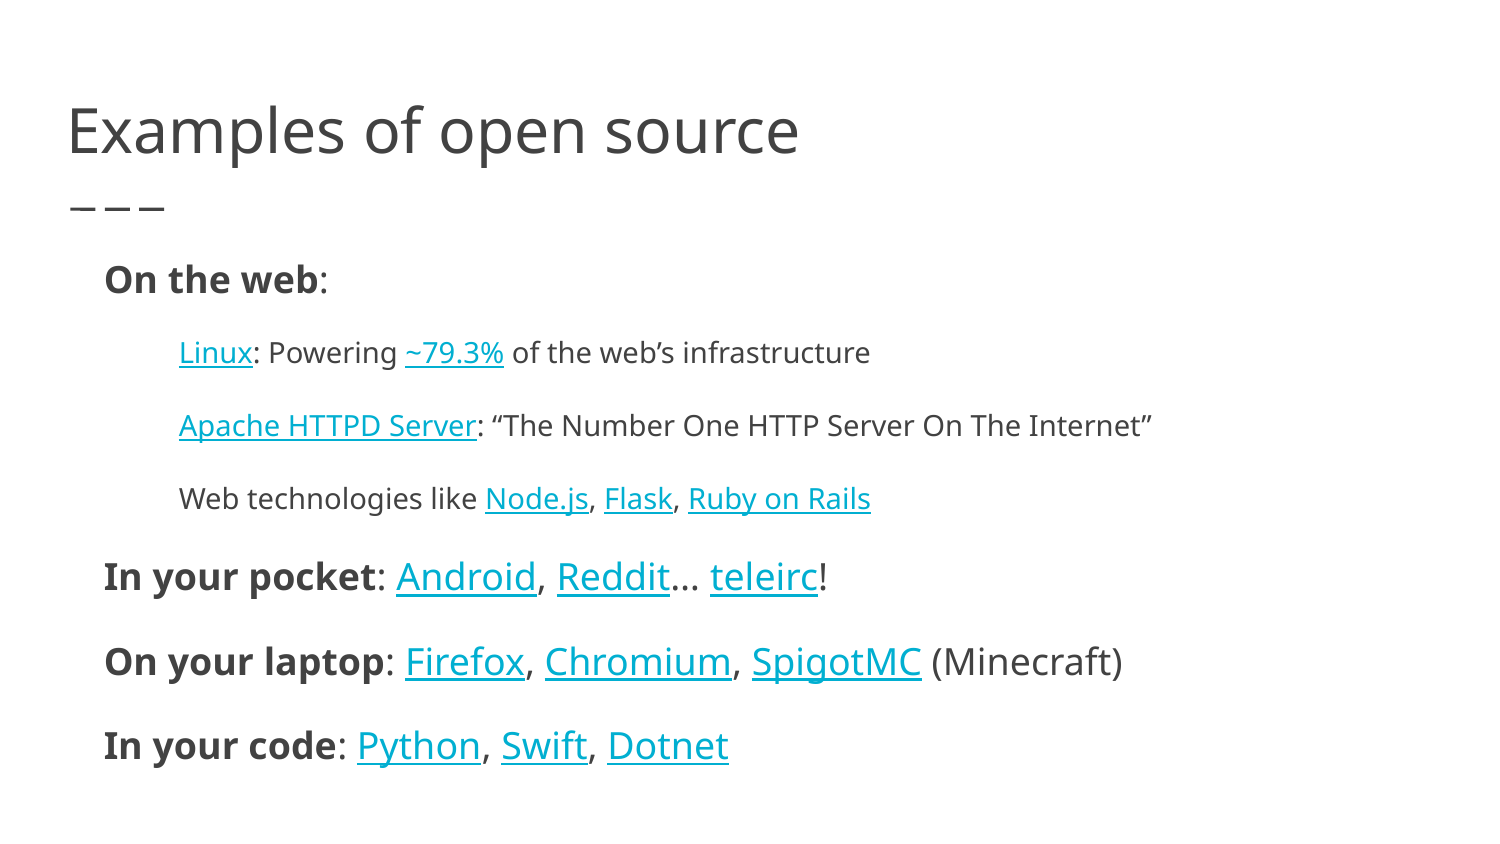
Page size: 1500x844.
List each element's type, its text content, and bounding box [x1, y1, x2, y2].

list On the web: Linux: Powering ~79.3% of the web’s infrastructure Apache HTTPD Server: “The Number One HTTP Server On The Internet” Web technologies like Node.js, Flask, Ruby on Rails In your pocket: Android, Reddit… teleirc! On your laptop: Firefox, Chromium, SpigotMC (Minecraft) In your code: Python, Swift, Dotnet [51, 240, 1449, 750]
title Examples of open source [51, 61, 1449, 182]
